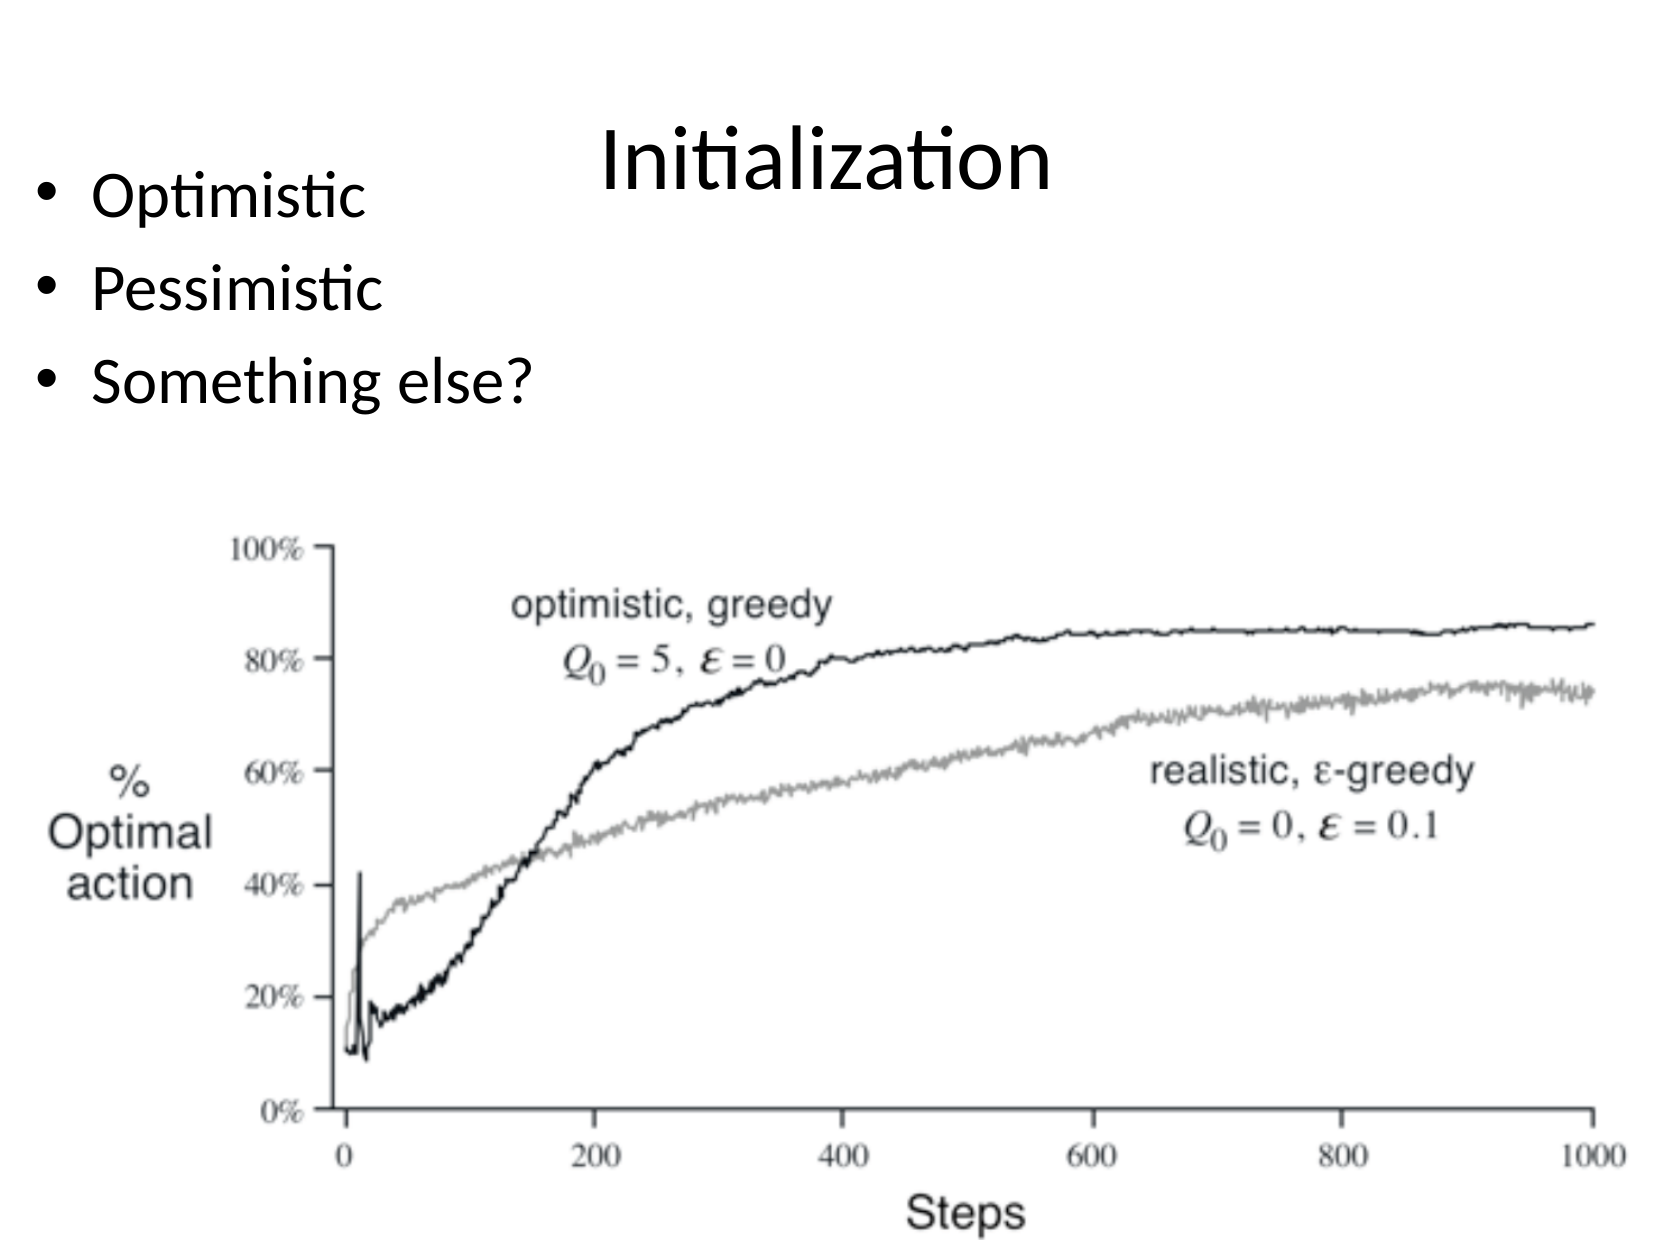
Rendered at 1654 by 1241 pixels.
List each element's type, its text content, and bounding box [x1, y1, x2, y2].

list Optimistic Pessimistic Something else? [20, 143, 1509, 491]
picture [0, 491, 1654, 1241]
title Initialization [82, 49, 1571, 257]
